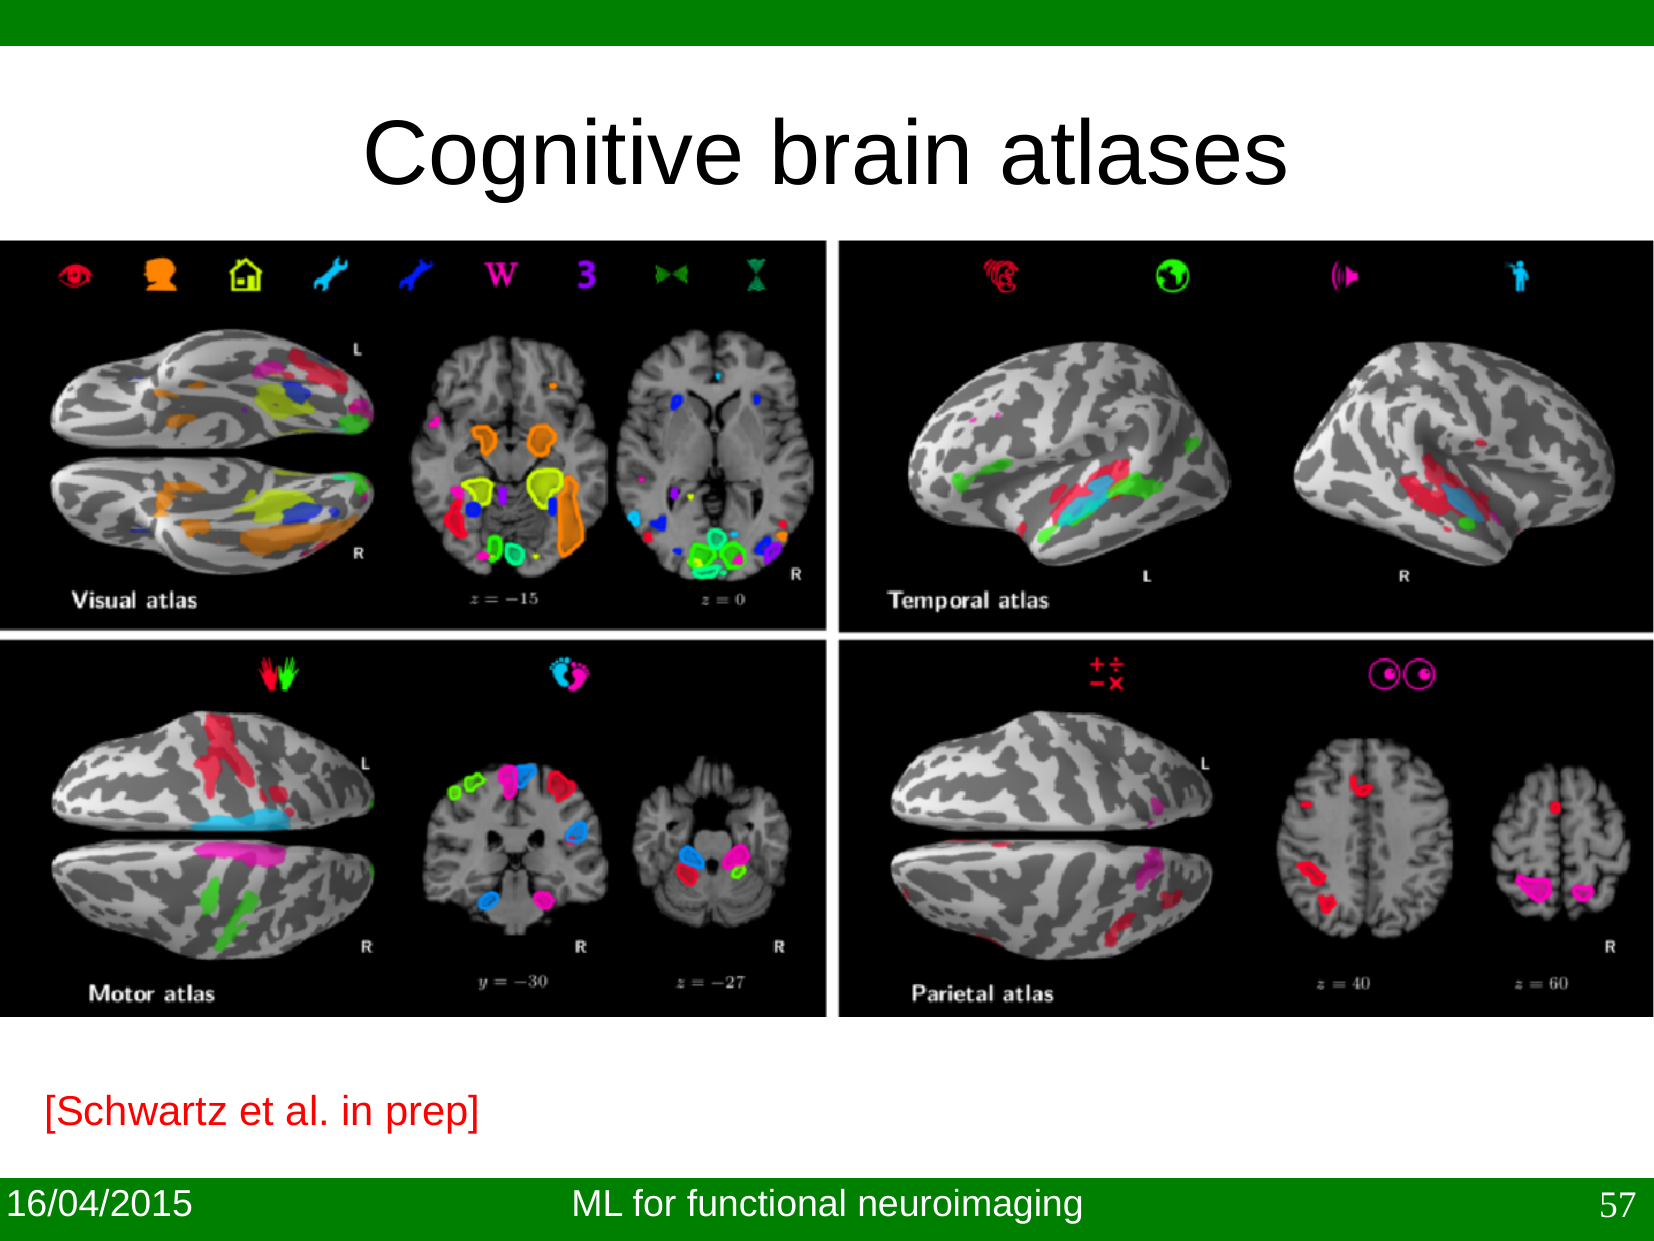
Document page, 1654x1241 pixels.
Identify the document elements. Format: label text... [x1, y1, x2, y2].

title Cognitive brain atlases [82, 49, 1571, 238]
picture [0, 238, 1654, 1017]
text_box [Schwartz et al. in prep] [30, 1080, 496, 1142]
